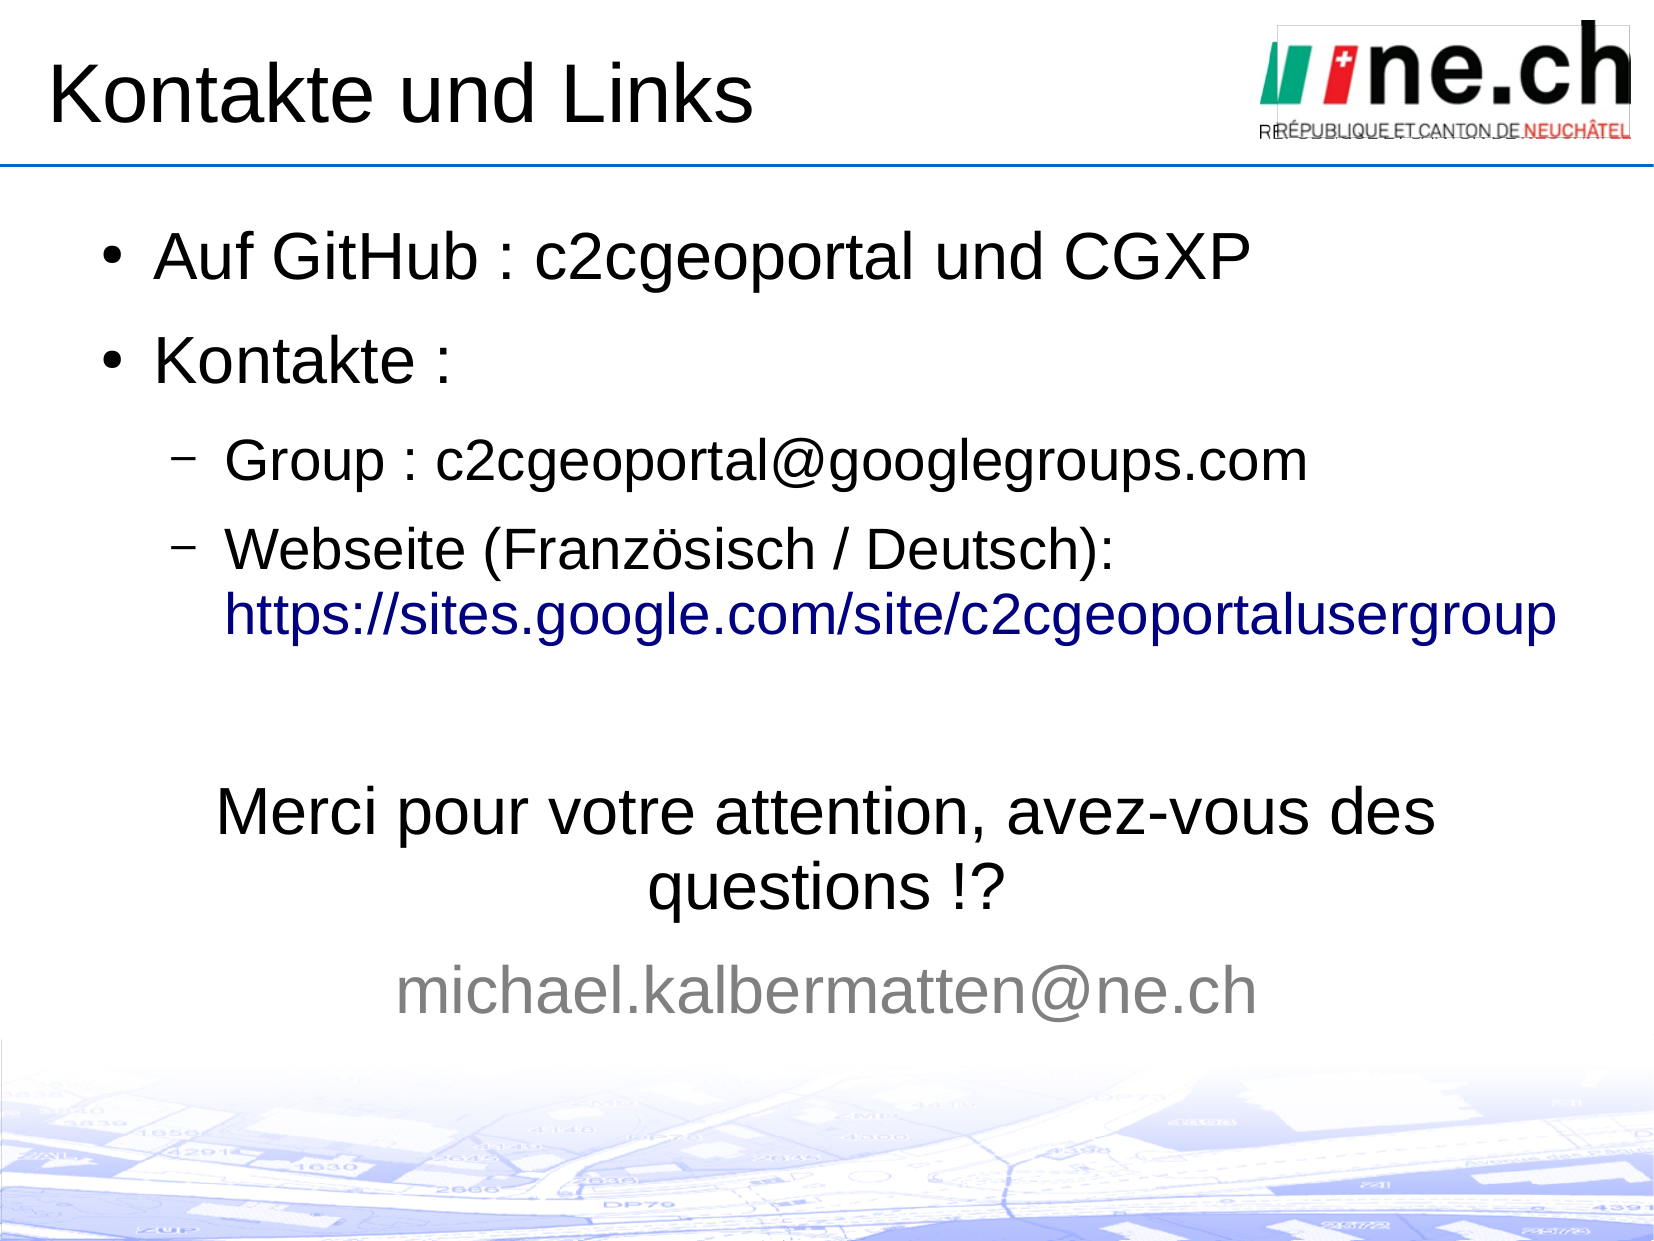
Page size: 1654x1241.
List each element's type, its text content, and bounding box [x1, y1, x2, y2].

picture [1536, 24, 1631, 139]
picture [0, 1040, 1654, 1241]
list Auf GitHub : c2cgeoportal und CGXP Kontakte : Group : c2cgeoportal@googlegroups.com Webseite (Französisch / Deutsch): https://sites.google.com/site/c2cgeoportalusergroup Merci pour votre attention, avez-vous des questions !? michael.kalbermatten@ne.ch [82, 219, 1571, 1028]
title Kontakte und Links [47, 0, 1536, 198]
